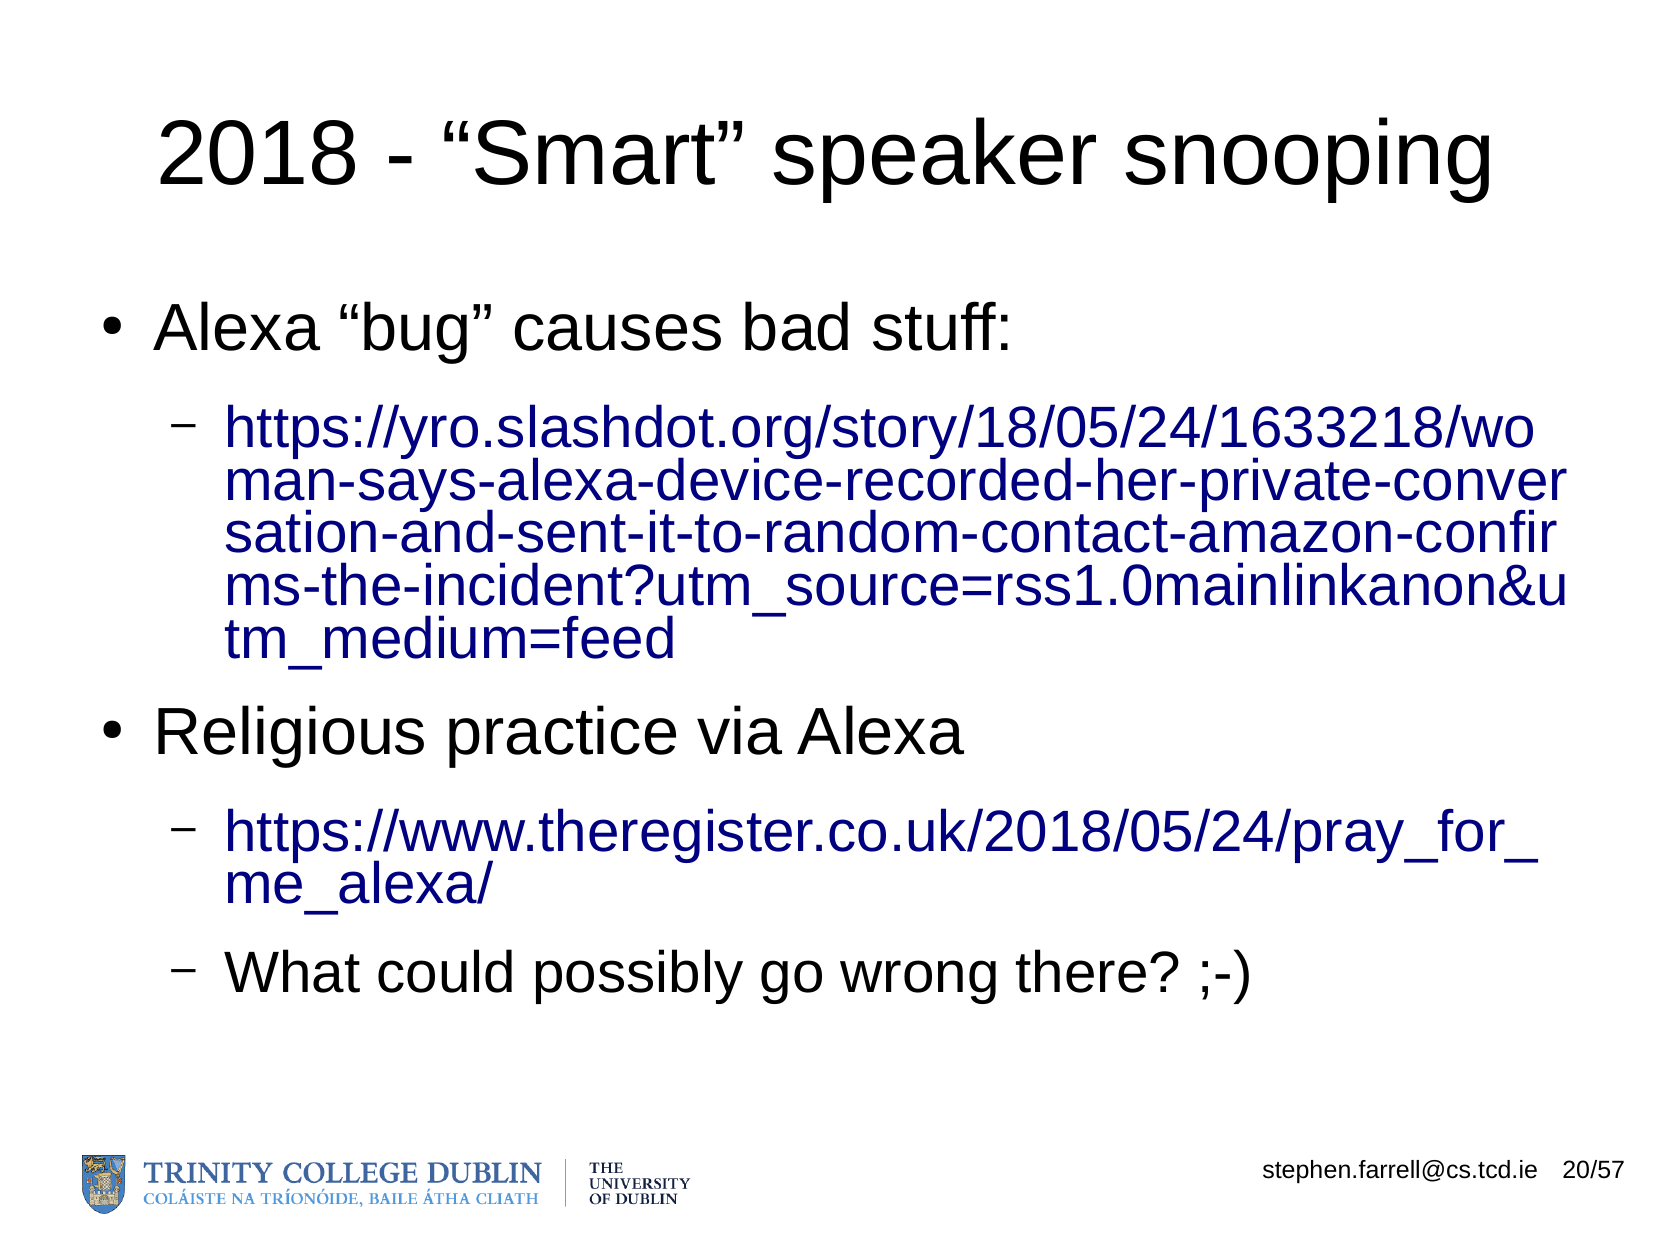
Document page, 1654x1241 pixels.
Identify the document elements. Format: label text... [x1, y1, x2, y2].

picture [82, 1155, 694, 1214]
title 2018 - “Smart” speaker snooping [82, 49, 1571, 257]
list Alexa “bug” causes bad stuff: https://yro.slashdot.org/story/18/05/24/1633218/woman-says-alexa-device-recorded-her-private-conversation-and-sent-it-to-random-contact-amazon-confirms-the-incident?utm_source=rss1.0mainlinkanon&utm_medium=feed Religious practice via Alexa https://www.theregister.co.uk/2018/05/24/pray_for_me_alexa/ What could possibly go wrong there? ;-) [82, 290, 1571, 1010]
